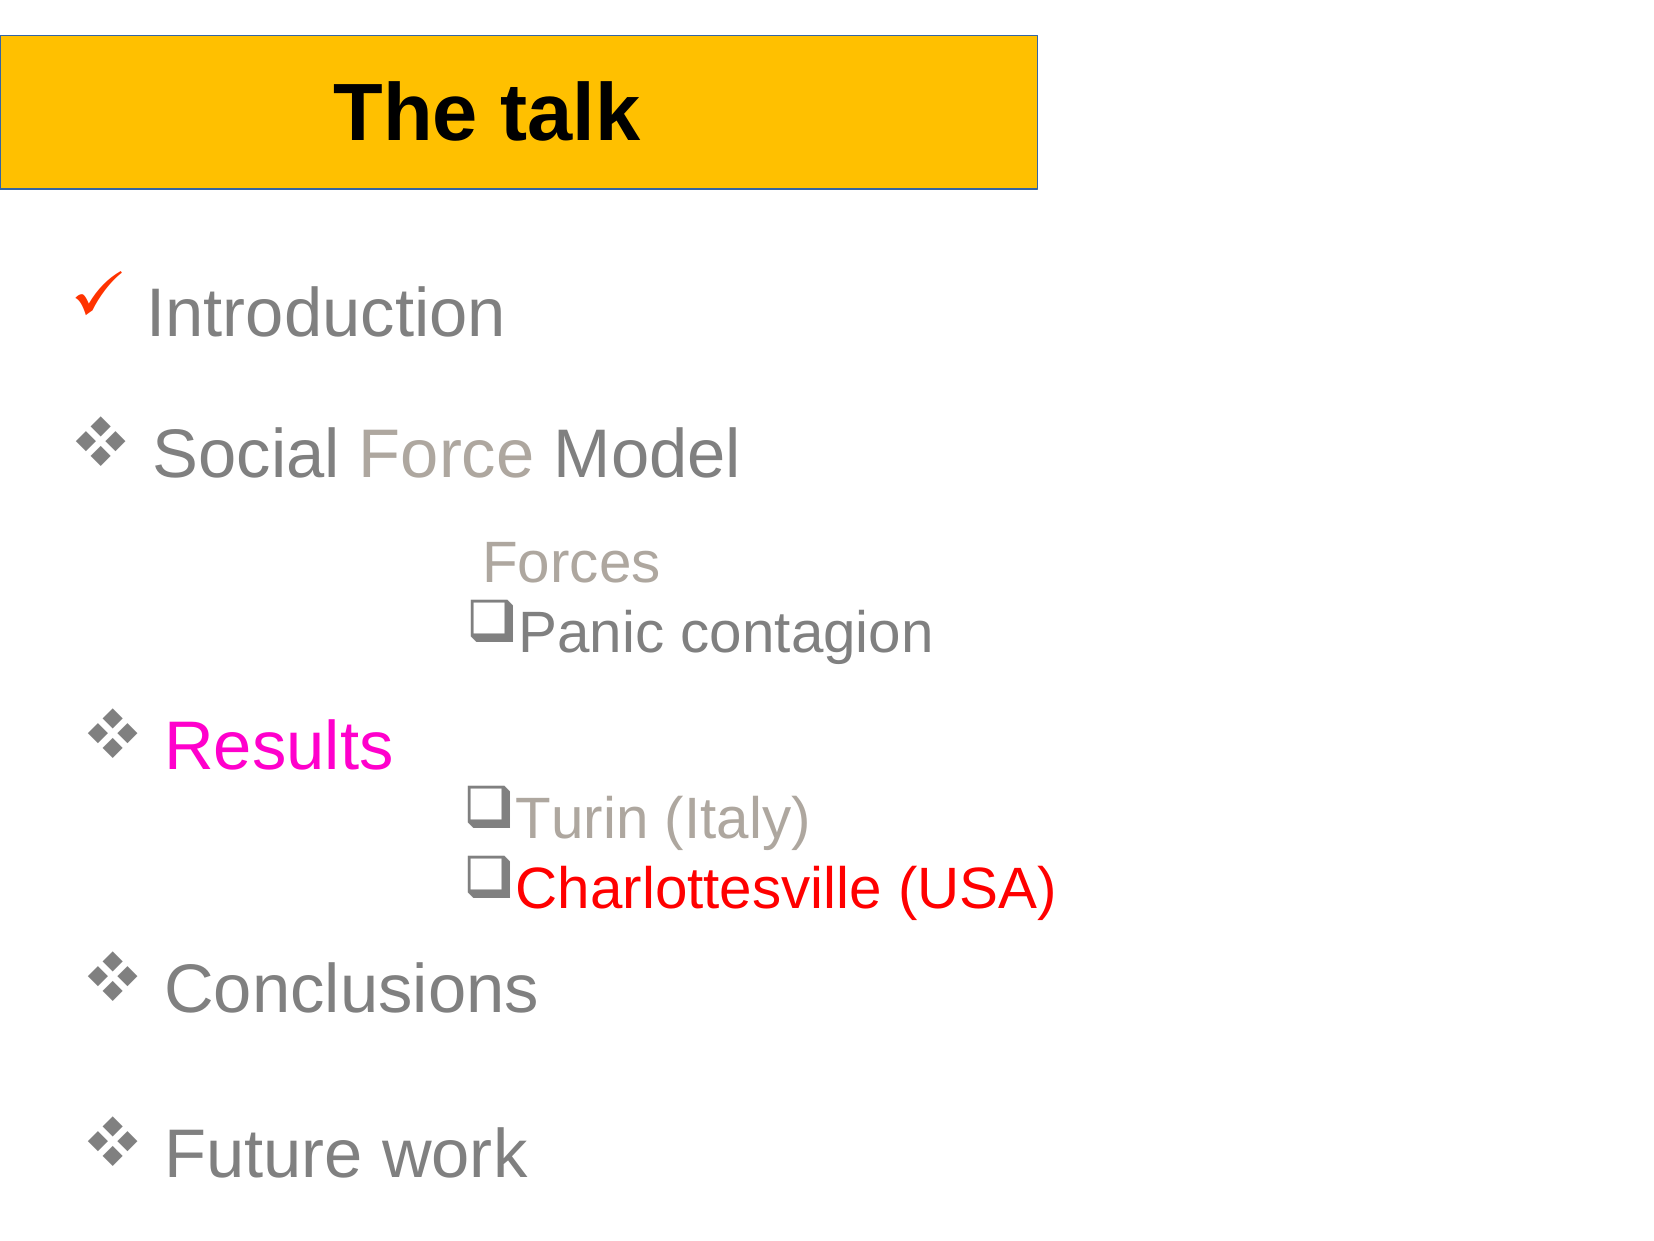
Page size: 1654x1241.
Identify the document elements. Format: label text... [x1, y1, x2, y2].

text_box Future work [82, 1073, 780, 1227]
text_box [0, 35, 6, 189]
text_box Results [82, 678, 673, 806]
text_box Introduction [70, 245, 910, 372]
text_box Forces Panic contagion [466, 485, 1542, 702]
text_box Social Force Model [70, 373, 1225, 528]
text_box [968, 35, 1038, 189]
text_box Conclusions [82, 921, 673, 1048]
text_box The talk [6, 16, 968, 199]
text_box Turin (Italy) Charlottesville (USA) [463, 725, 1393, 930]
